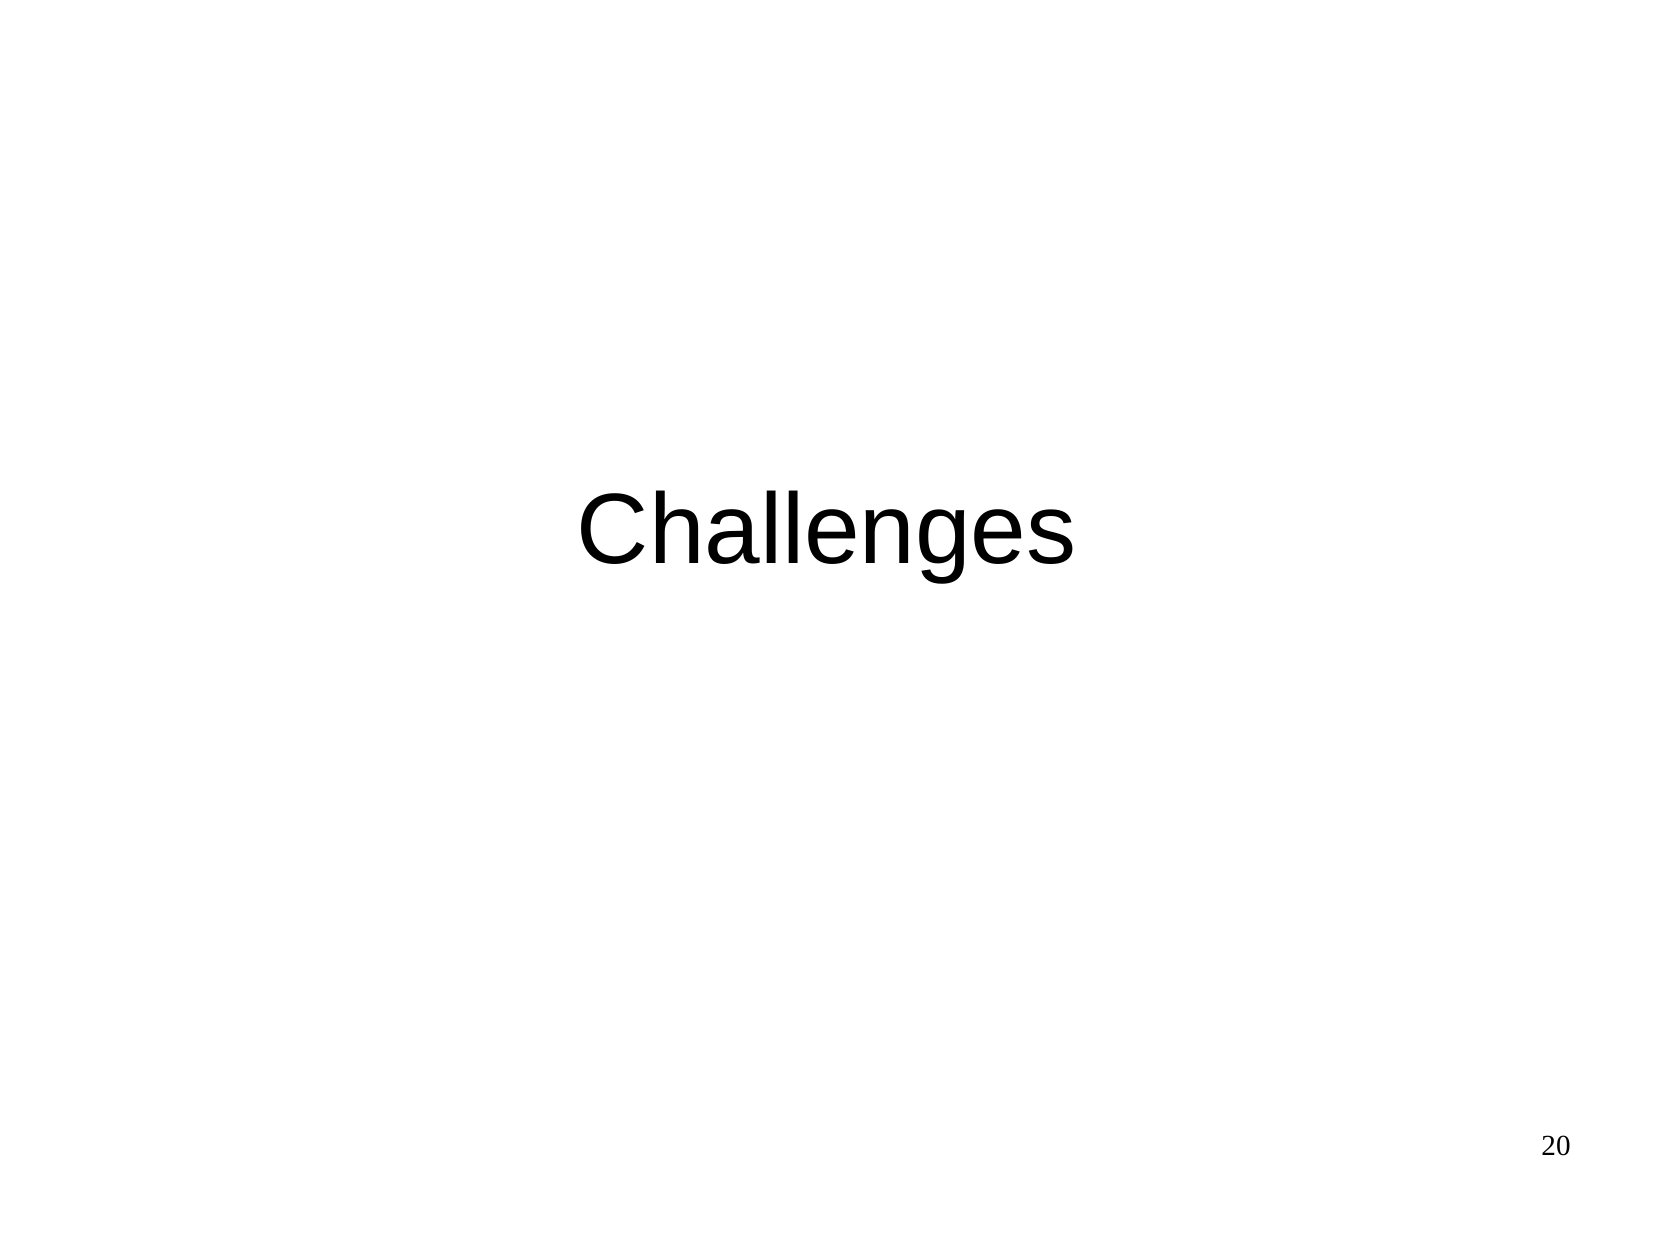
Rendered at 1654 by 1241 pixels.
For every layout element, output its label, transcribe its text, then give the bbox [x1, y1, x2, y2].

subtitle Challenges [82, 49, 1571, 1010]
